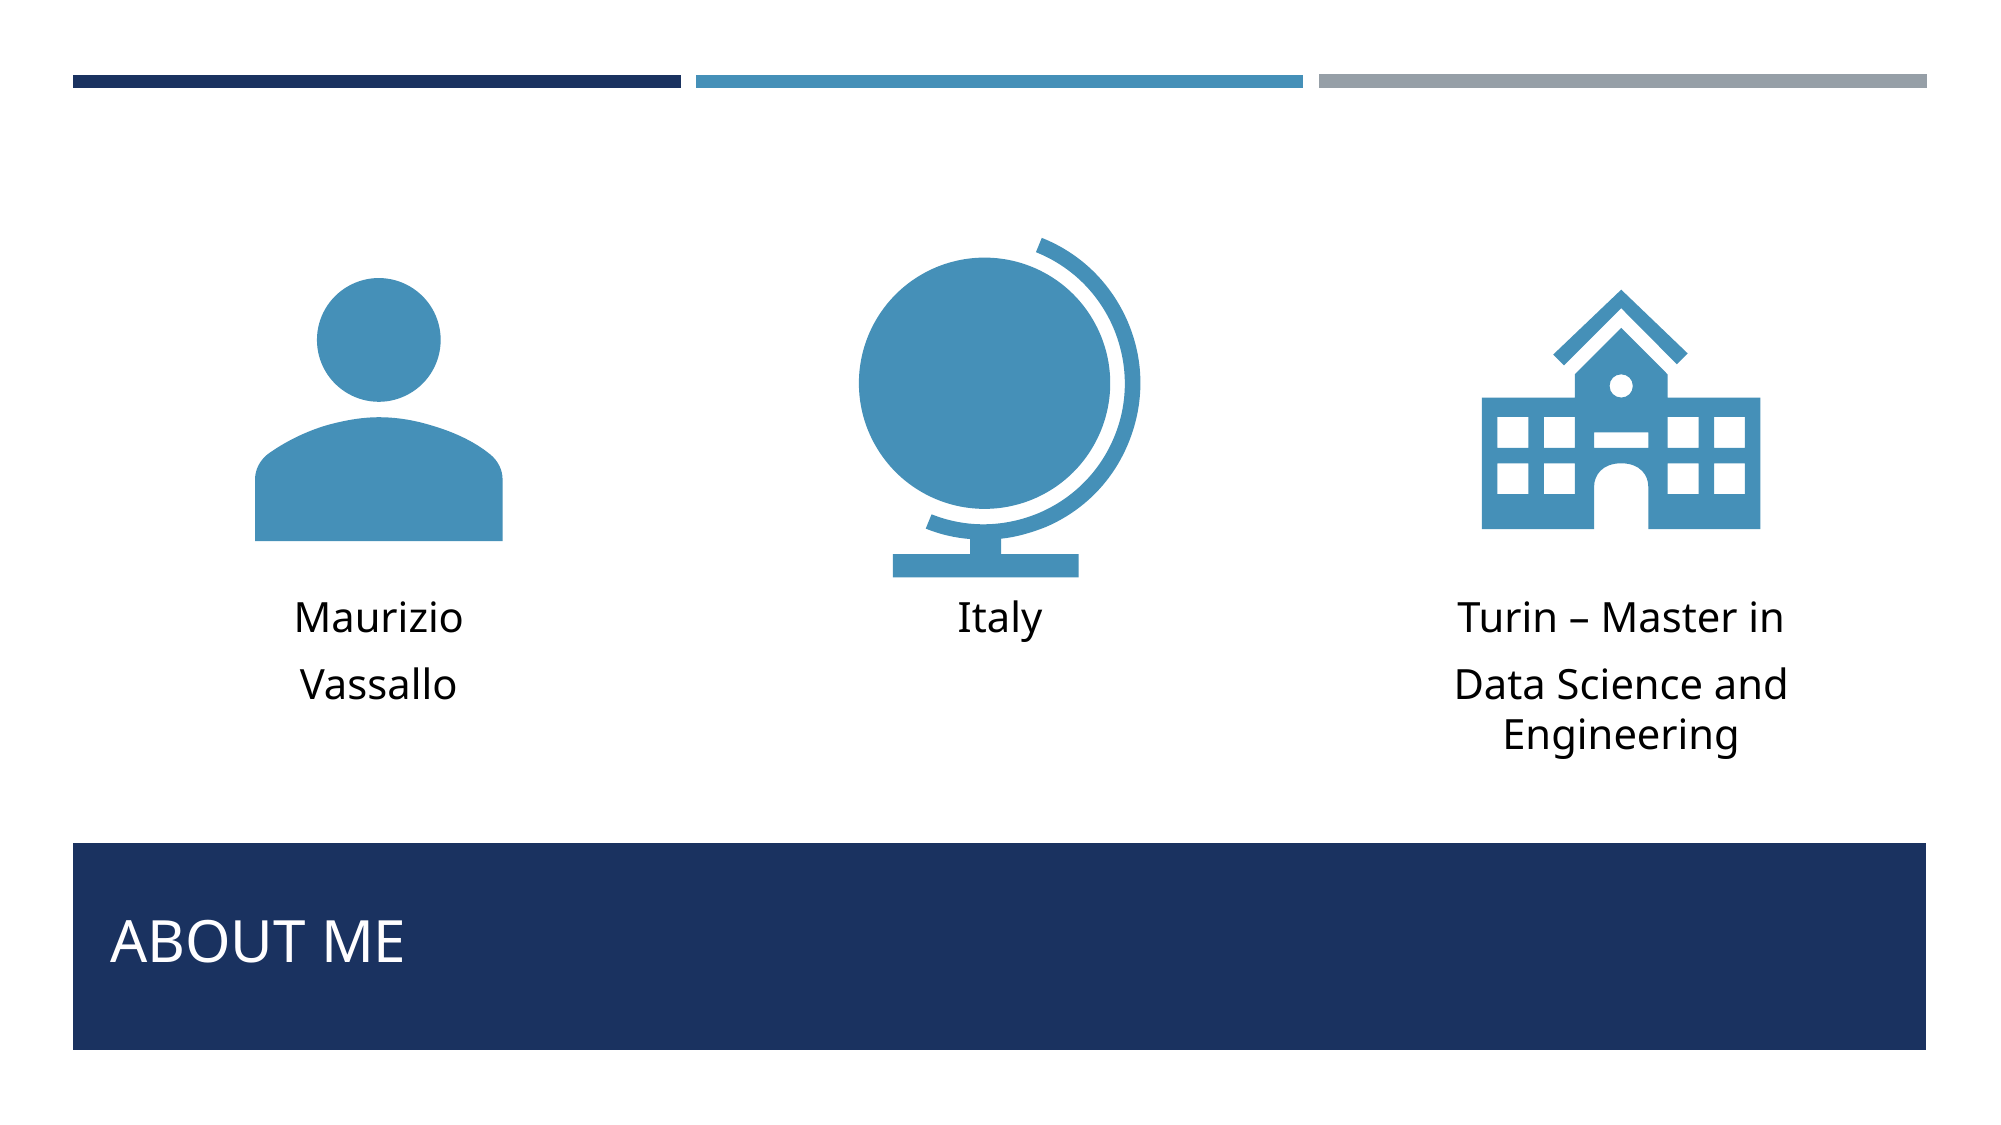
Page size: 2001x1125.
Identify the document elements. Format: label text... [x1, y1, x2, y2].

text_box Maurizio Vassallo [114, 591, 644, 710]
text_box [0, 88, 2000, 1125]
text_box Italy [735, 591, 1265, 710]
title ABOUT ME [95, 863, 1905, 982]
text_box Turin – Master in Data Science and Engineering [1356, 591, 1886, 710]
